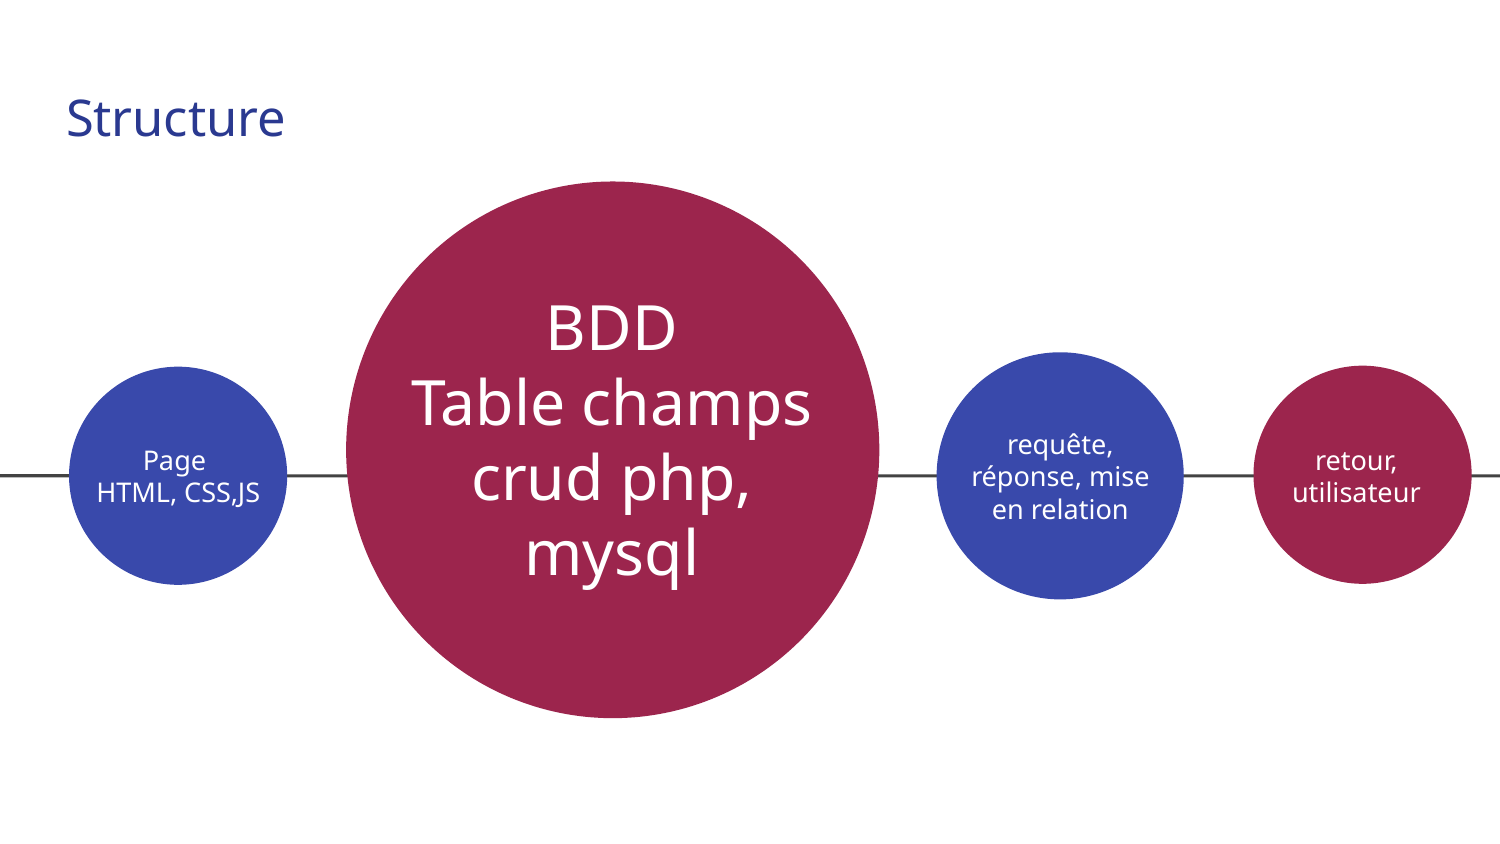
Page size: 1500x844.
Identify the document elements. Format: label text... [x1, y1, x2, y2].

text_box [947, 352, 1173, 425]
text_box [346, 181, 880, 719]
text_box [1266, 526, 1459, 584]
text_box Page HTML, CSS,JS [69, 425, 288, 526]
text_box [81, 526, 275, 585]
text_box [947, 526, 1174, 600]
text_box BDD Table champs crud php, mysql [369, 425, 855, 526]
text_box [81, 366, 275, 425]
text_box requête, réponse, mise en relation [936, 425, 1184, 526]
text_box [1265, 365, 1460, 425]
text_box retour, utilisateur [1241, 425, 1472, 526]
title Structure [51, 67, 1449, 167]
